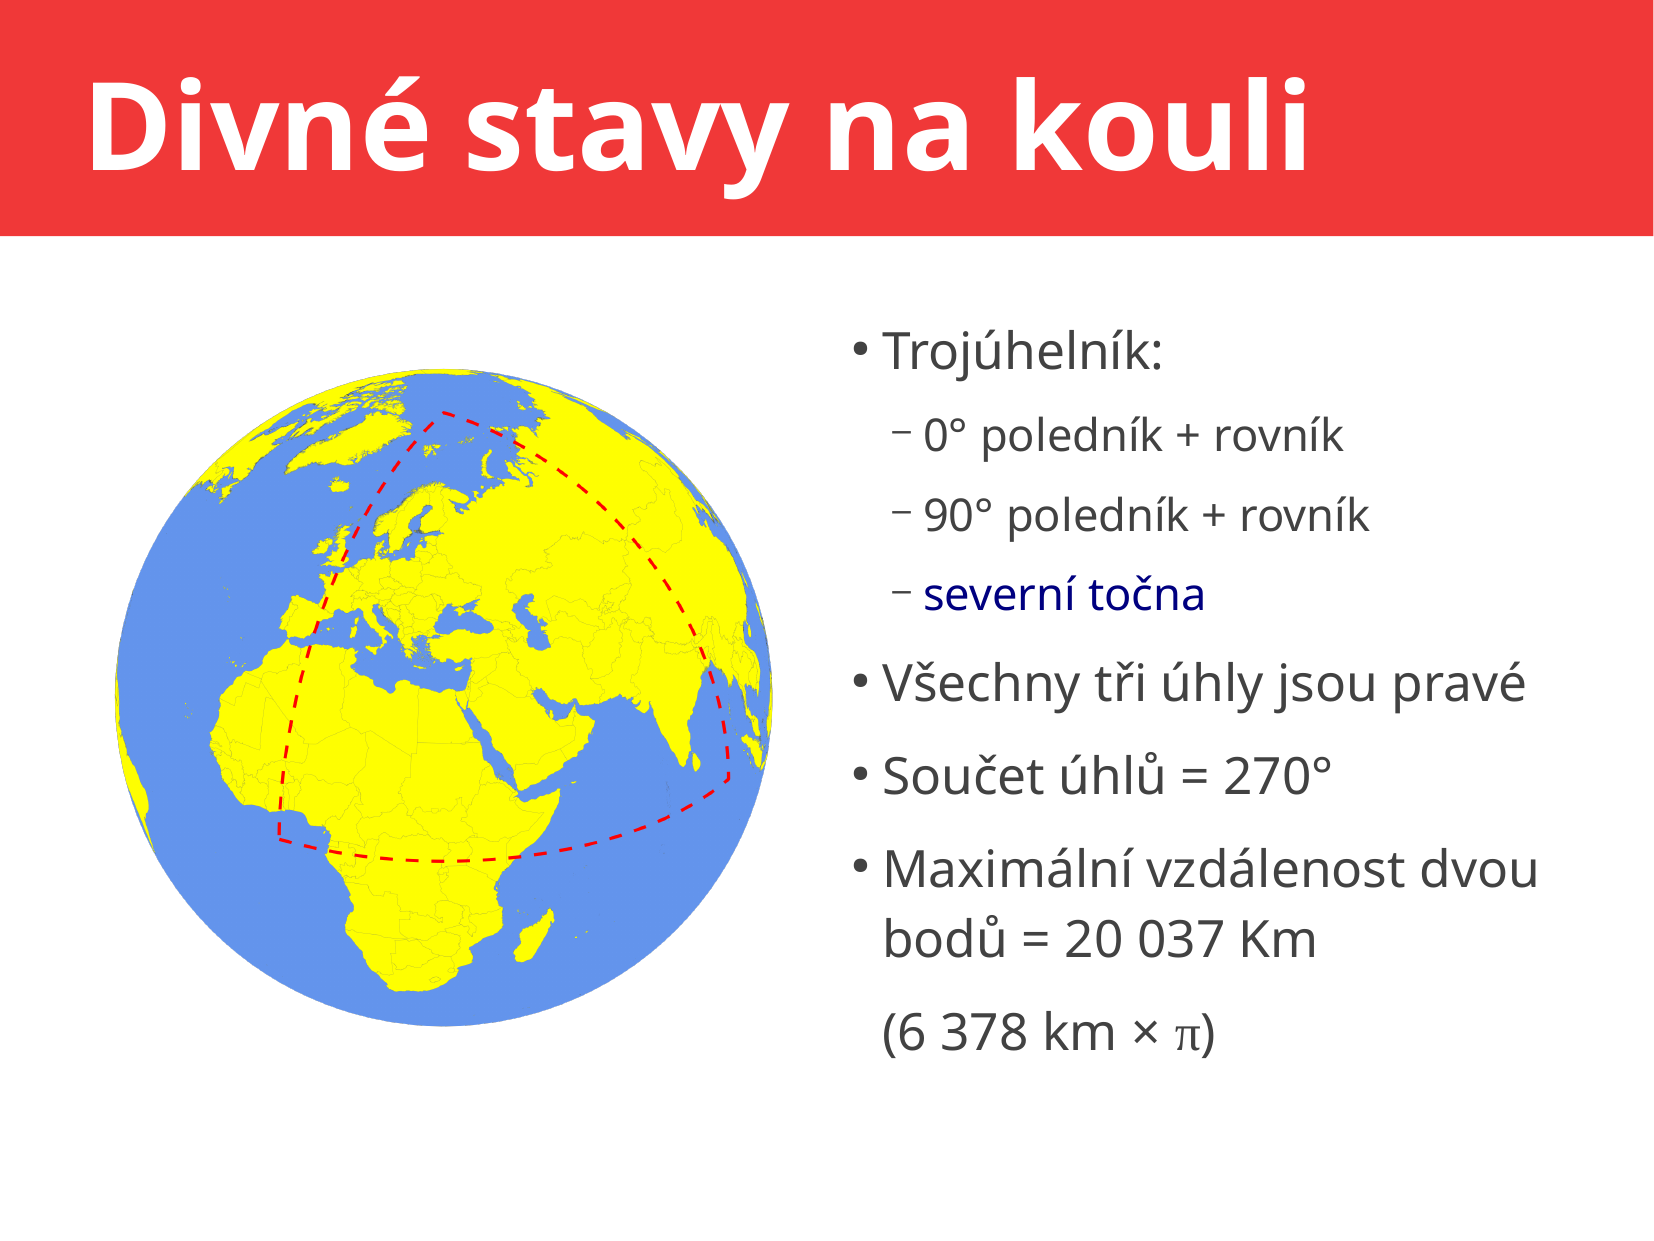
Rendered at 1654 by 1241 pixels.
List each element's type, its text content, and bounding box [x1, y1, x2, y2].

picture [82, 336, 805, 1059]
list Trojúhelník: 0° poledník + rovník 90° poledník + rovník severní točna Všechny tři úhly jsou pravé Součet úhlů = 270° Maximální vzdálenost dvou bodů = 20 037 Km (6 378 km × π) [840, 314, 1564, 1080]
title Divné stavy na kouli [82, 19, 1571, 227]
